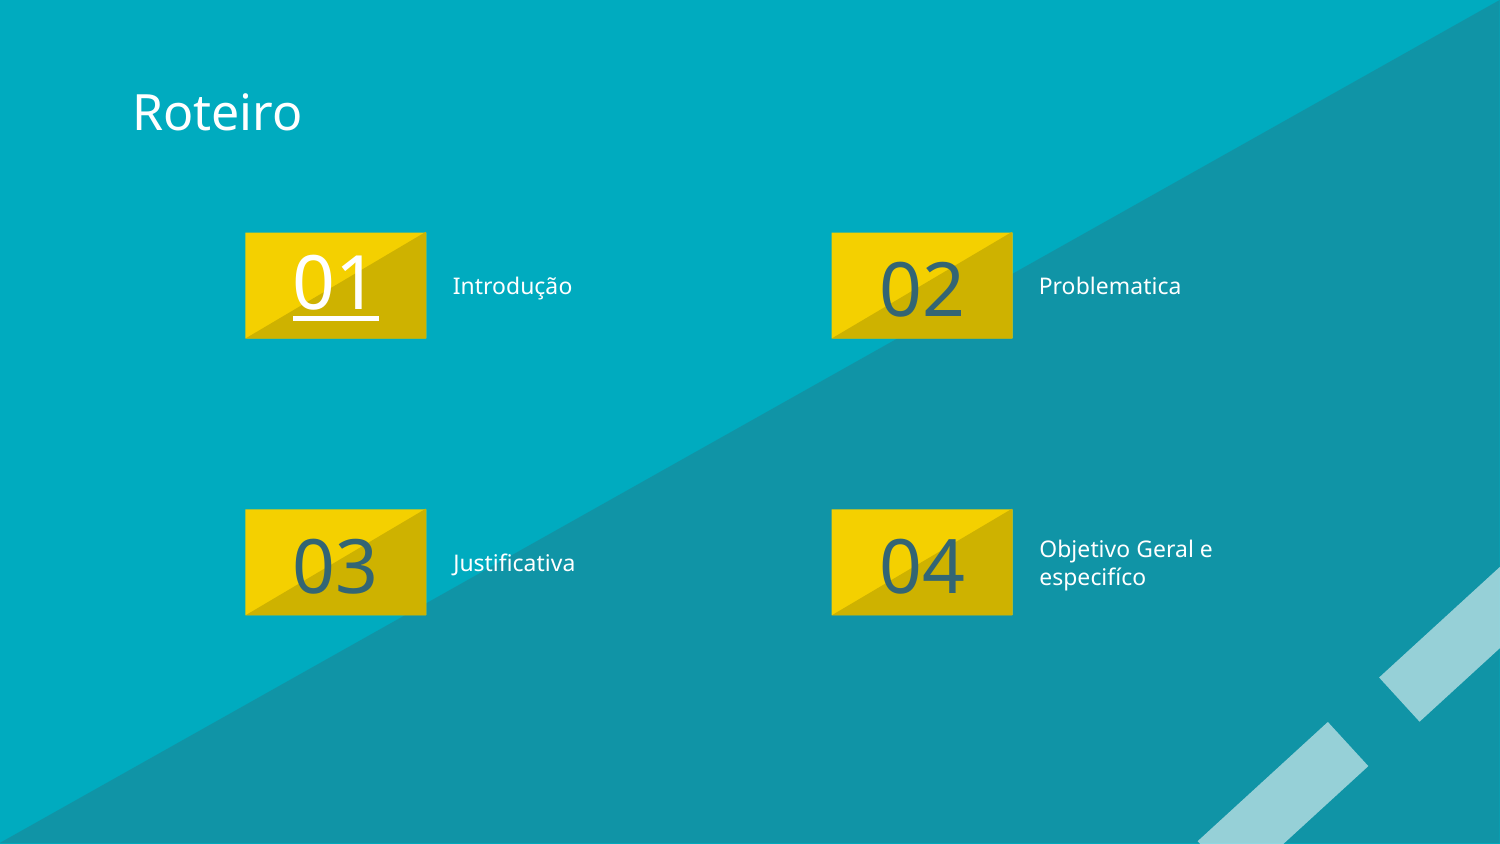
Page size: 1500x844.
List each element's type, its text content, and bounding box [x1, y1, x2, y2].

title 02 [831, 232, 1013, 340]
title 03 [245, 509, 427, 617]
subtitle Objetivo Geral e especifíco [1024, 509, 1302, 615]
subtitle Introdução [437, 232, 686, 338]
subtitle Justificativa [438, 509, 708, 615]
title Roteiro [116, 63, 1383, 158]
subtitle Problematica [1023, 232, 1319, 338]
title 04 [831, 509, 1013, 617]
title 01 [245, 232, 427, 340]
